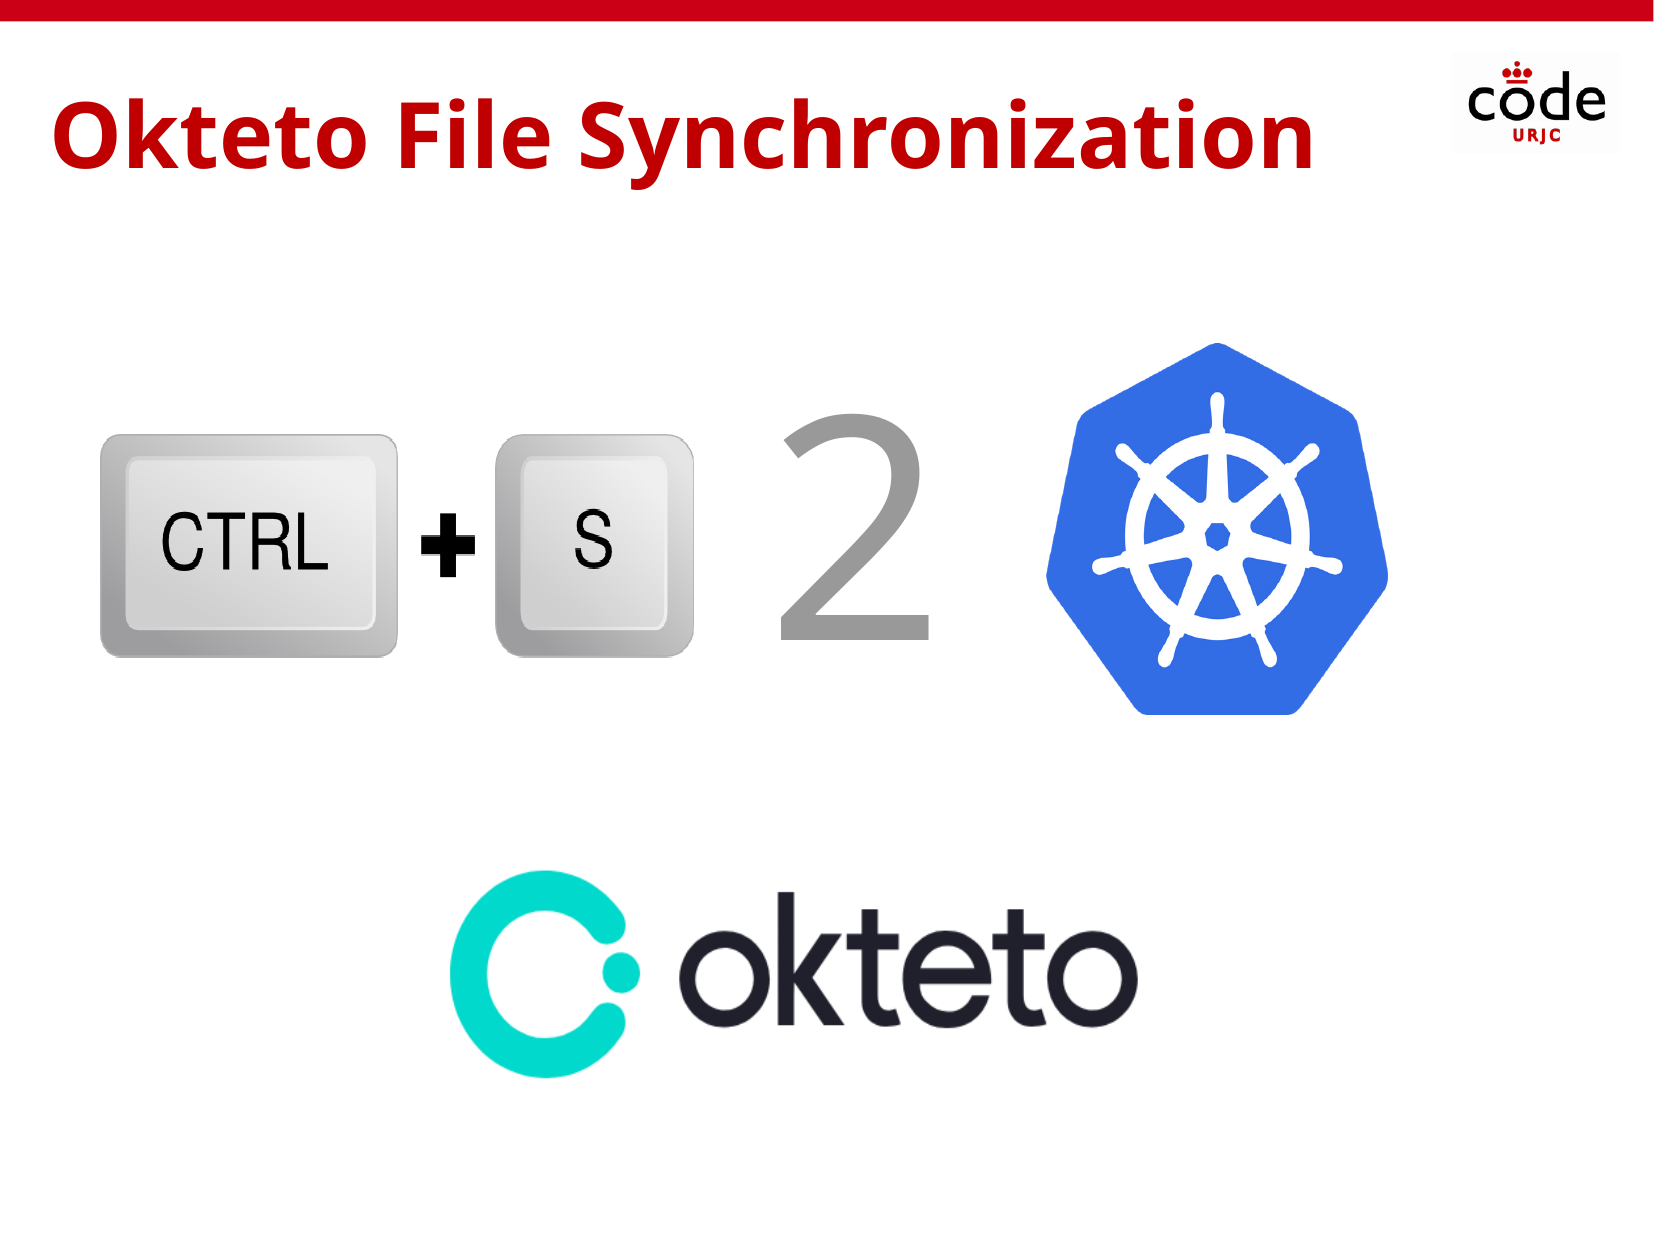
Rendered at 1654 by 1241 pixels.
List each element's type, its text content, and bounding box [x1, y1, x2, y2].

picture [100, 434, 694, 658]
picture [1046, 343, 1388, 715]
picture [1452, 52, 1620, 154]
text_box 2 [751, 312, 1006, 803]
title Okteto File Synchronization [34, 62, 1437, 126]
picture [407, 825, 1189, 1117]
